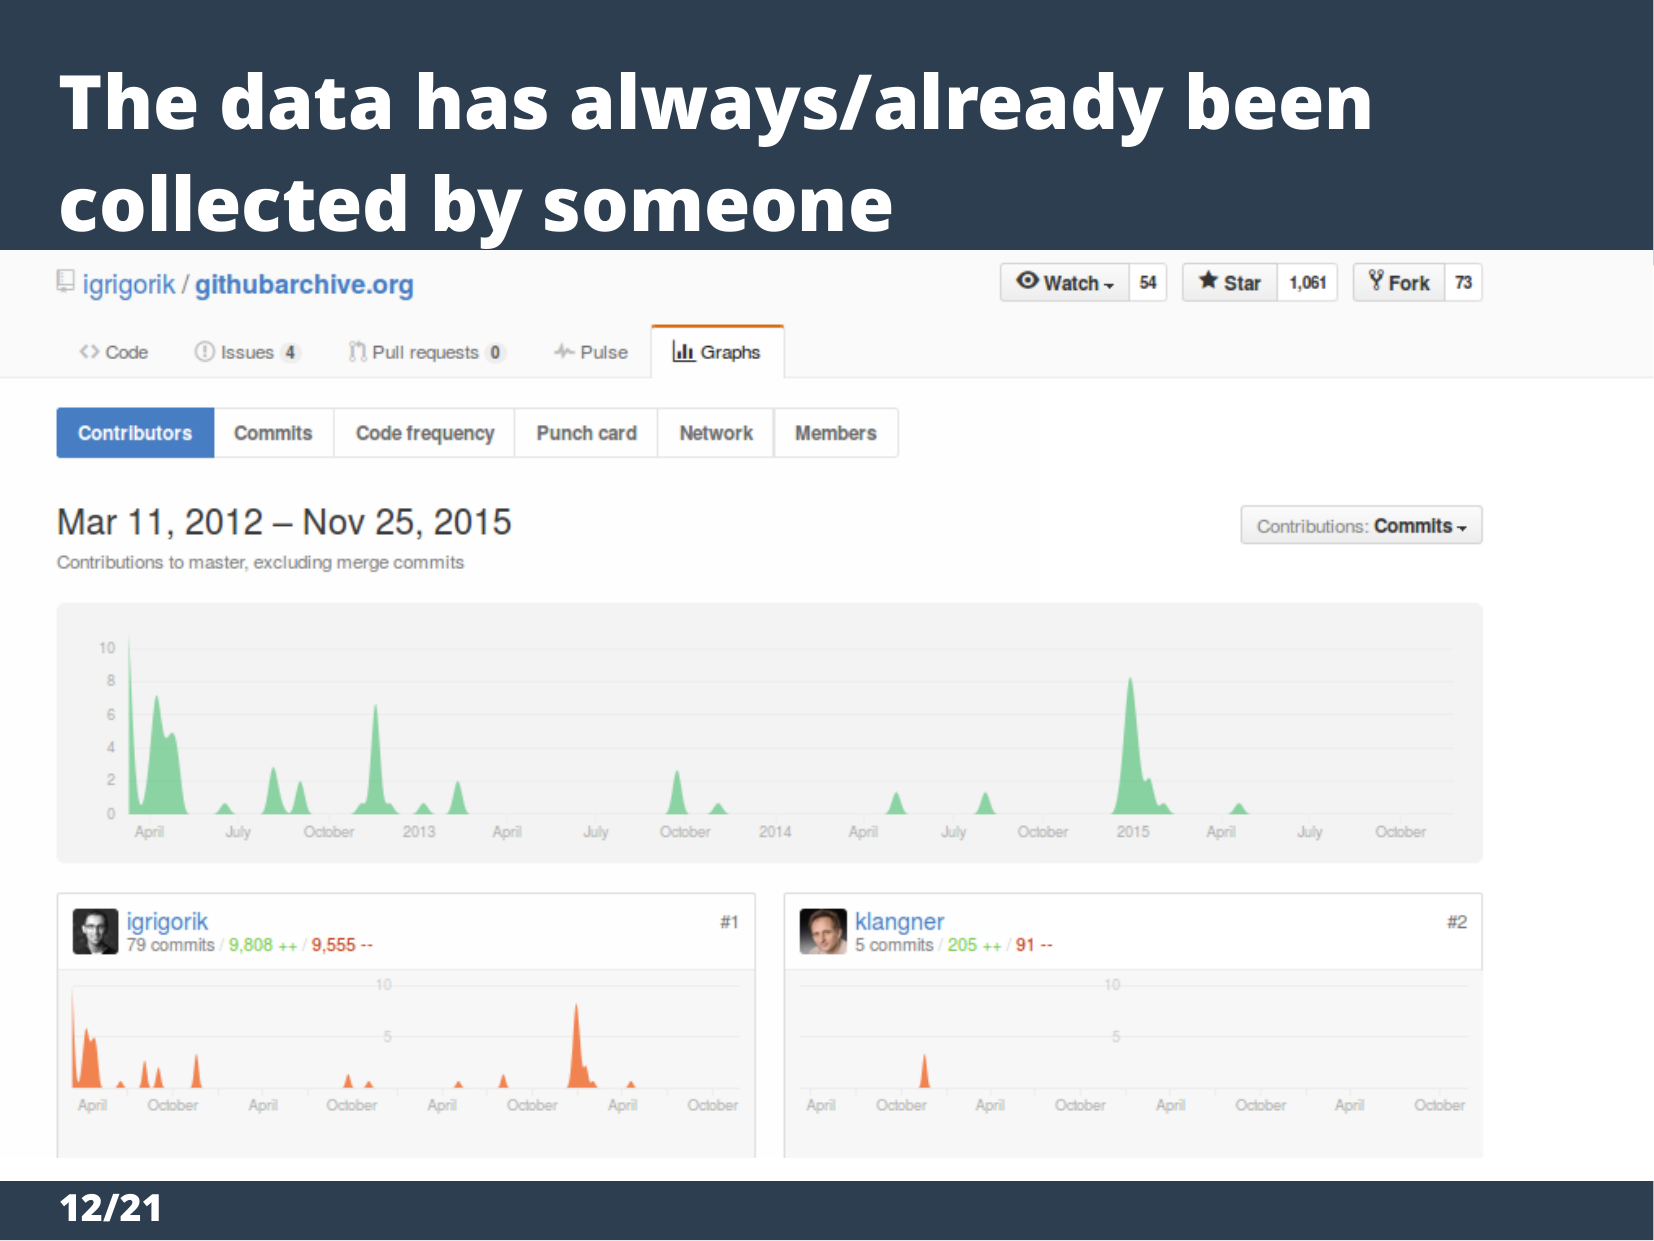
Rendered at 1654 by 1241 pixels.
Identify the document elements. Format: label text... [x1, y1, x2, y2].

picture [0, 250, 1654, 1158]
title The data has always/already been collected by someone [59, 49, 1595, 207]
